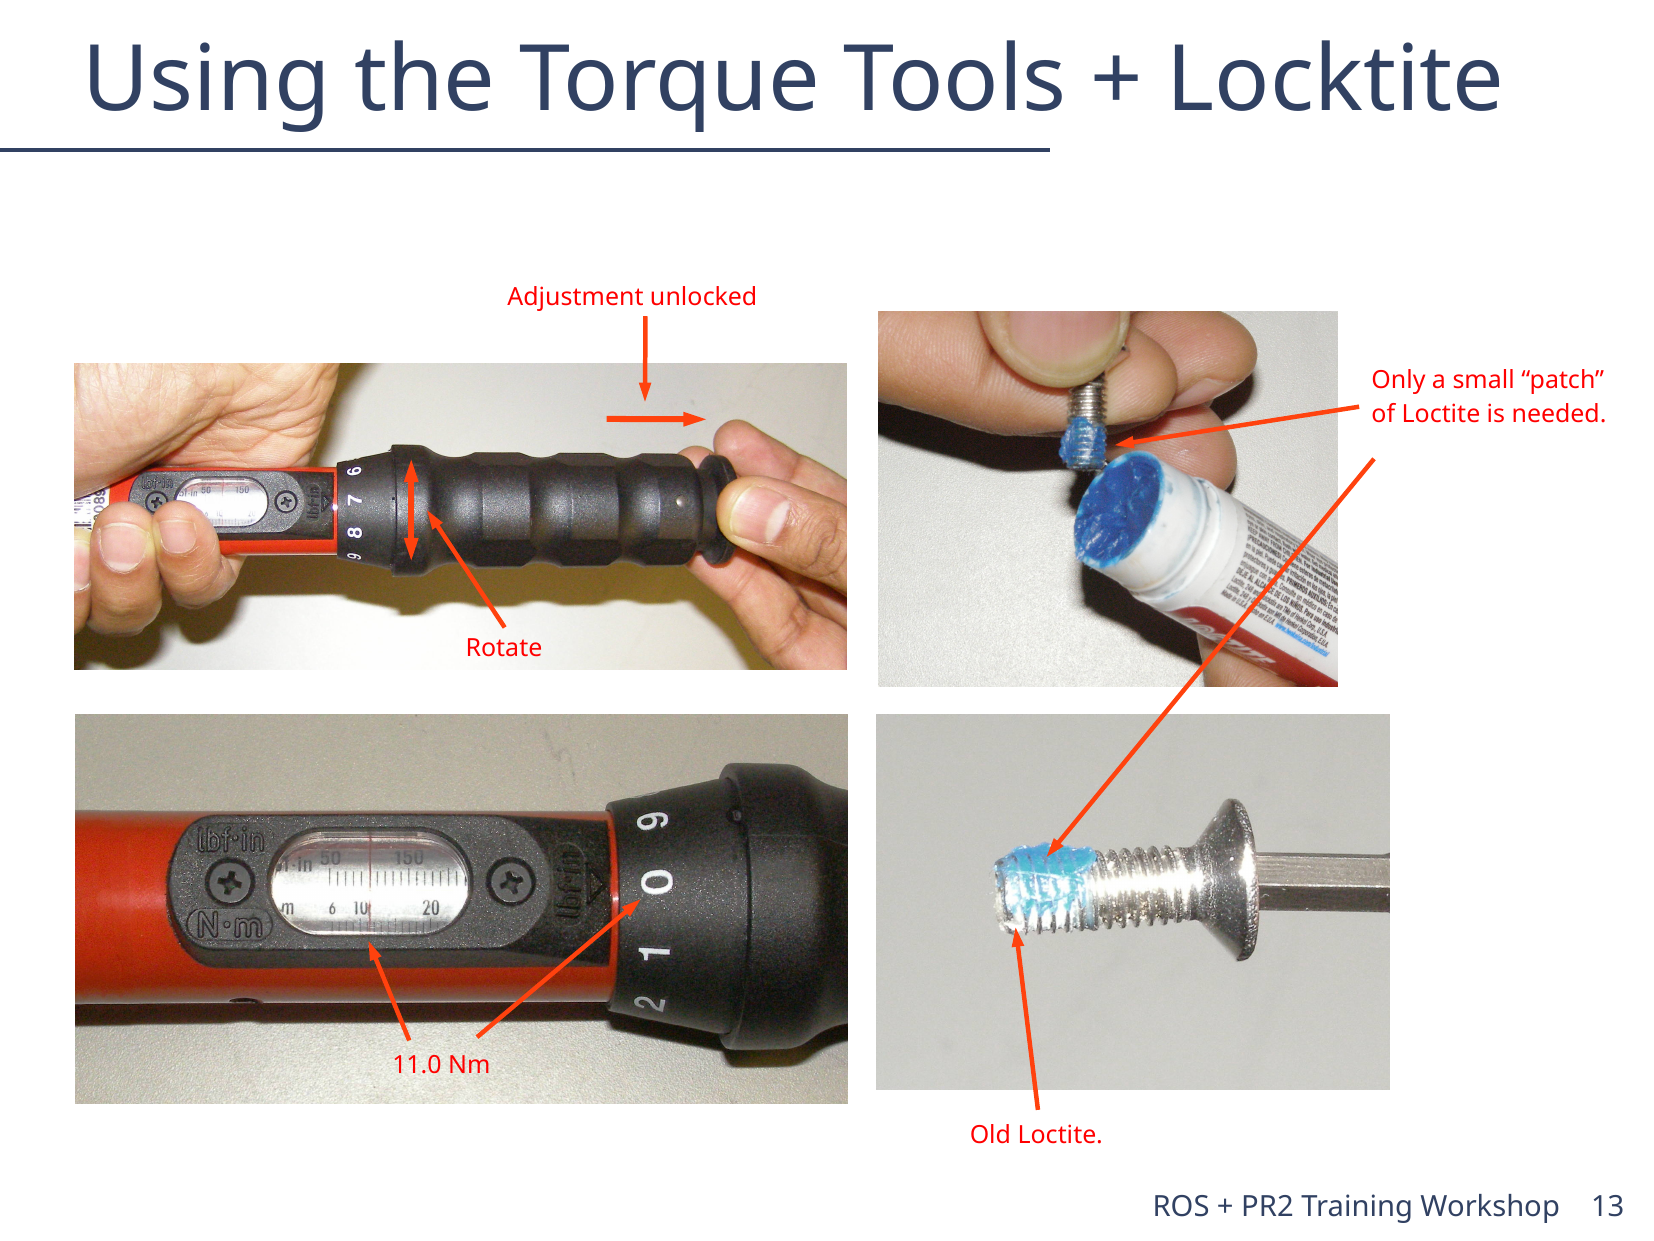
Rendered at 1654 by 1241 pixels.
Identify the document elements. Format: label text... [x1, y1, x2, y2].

picture [1190, 508, 1338, 688]
text_box 11.0 Nm [377, 1039, 614, 1116]
picture [878, 311, 1338, 688]
text_box Adjustment unlocked [492, 271, 860, 322]
text_box Only a small “patch” of Loctite is needed. [1356, 354, 1629, 458]
picture [74, 363, 847, 670]
text_box Old Loctite. [954, 1109, 1236, 1154]
picture [876, 714, 1390, 1090]
text_box Rotate [450, 622, 703, 750]
picture [75, 714, 848, 1104]
title Using the Torque Tools + Locktite [82, 0, 1613, 151]
